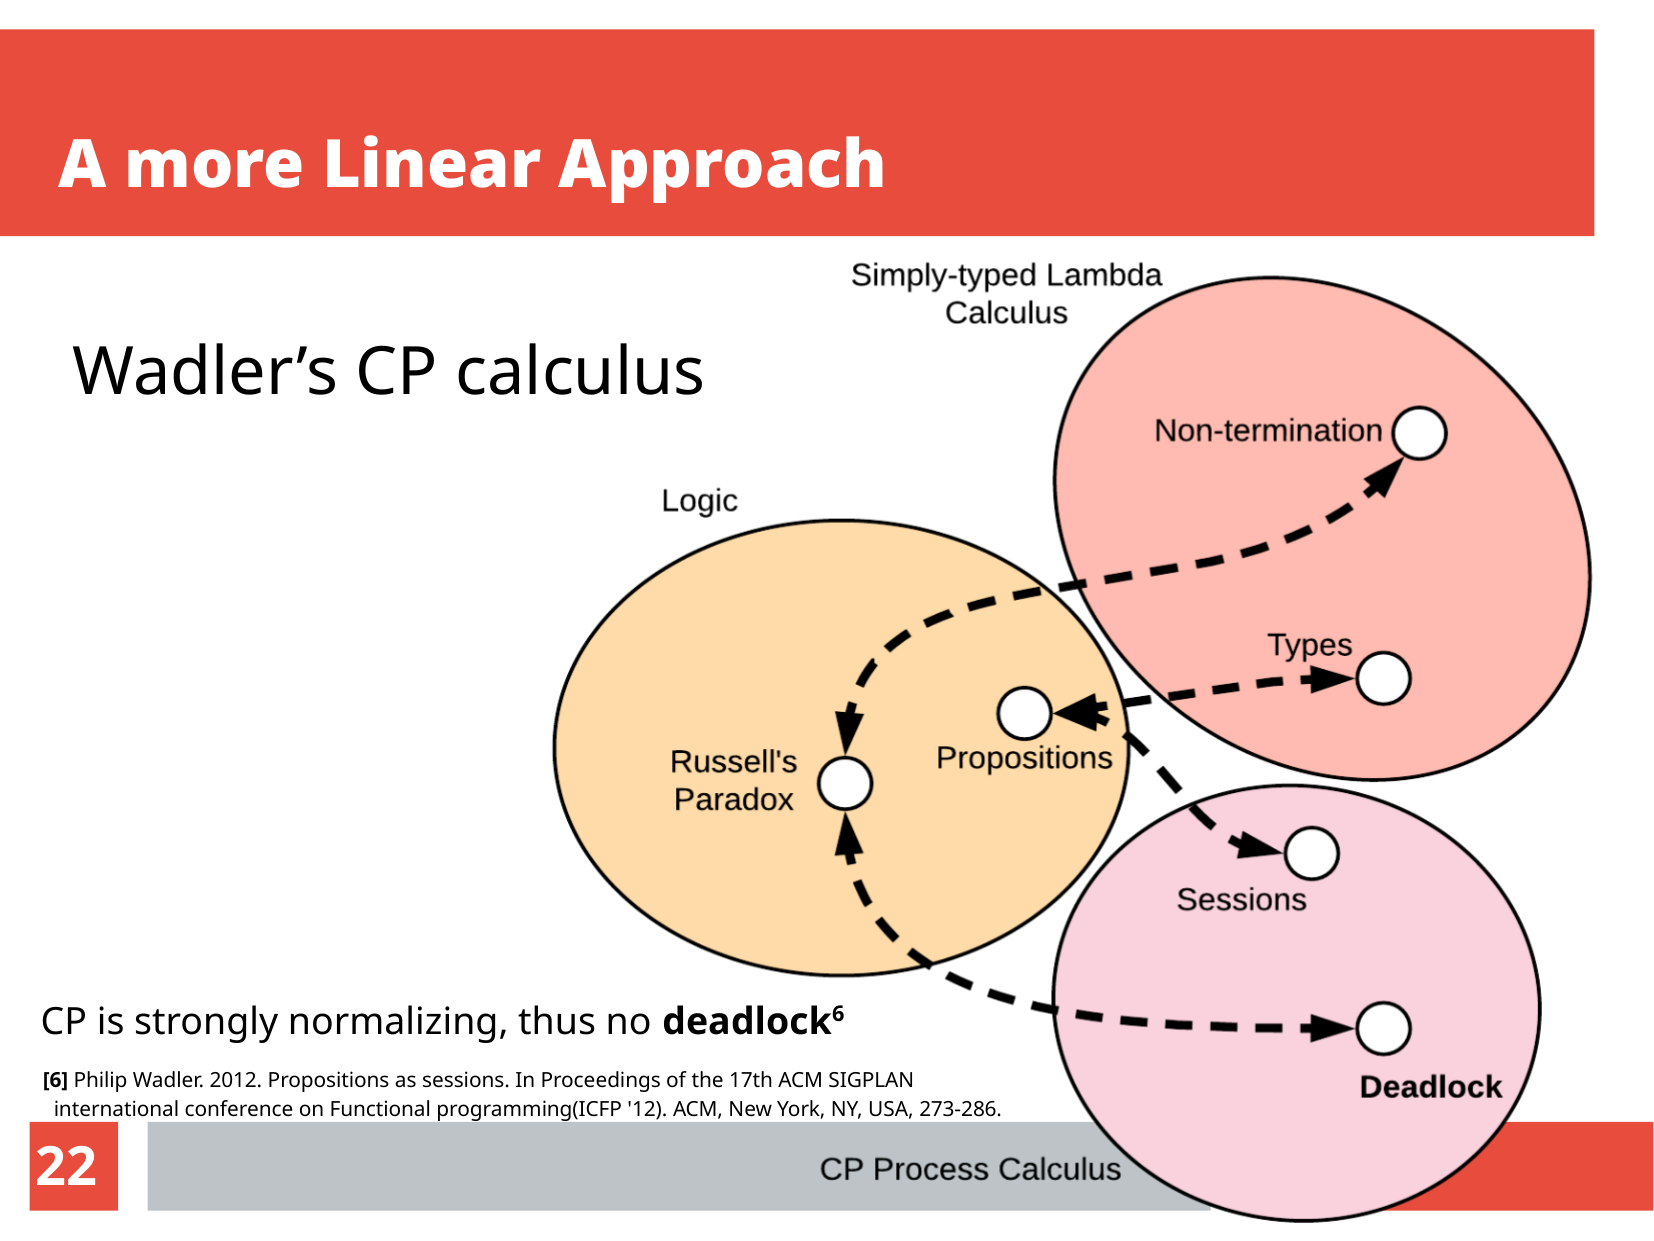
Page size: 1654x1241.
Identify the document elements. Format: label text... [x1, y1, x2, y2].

text_box [6] Philip Wadler. 2012. Propositions as sessions. In Proceedings of the 17th ACM SIGPLAN international conference on Functional programming(ICFP '12). ACM, New York, NY, USA, 273-286. [28, 1058, 1654, 1122]
picture [413, 1122, 1654, 1241]
text_box Wadler’s CP calculus [57, 315, 413, 409]
text_box CP is strongly normalizing, thus no deadlock6 [25, 986, 924, 1046]
picture [413, 90, 1654, 1058]
title A more Linear Approach [59, 58, 1595, 207]
text_box 22 [20, 1119, 254, 1210]
